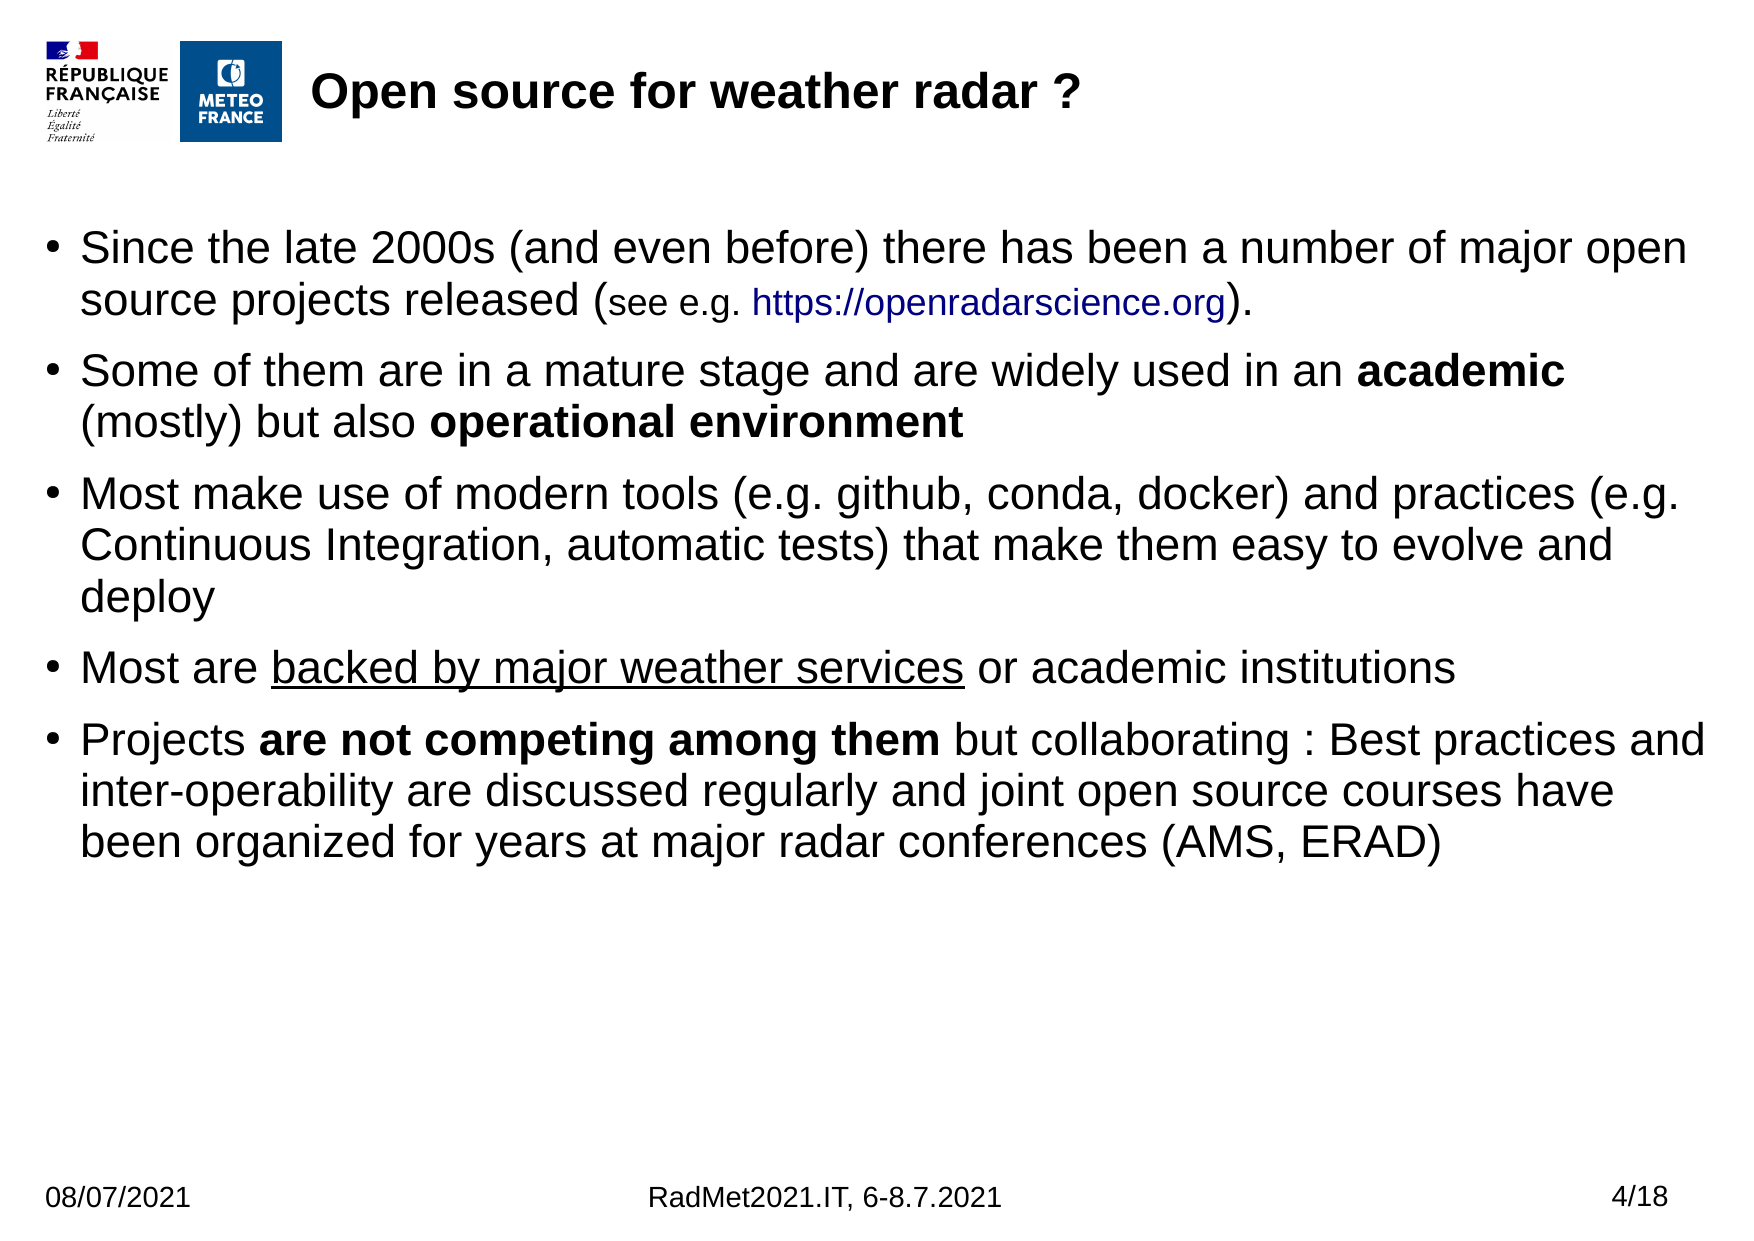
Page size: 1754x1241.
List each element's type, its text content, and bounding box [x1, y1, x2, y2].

list Since the late 2000s (and even before) there has been a number of major open source projects released (see e.g. https://openradarscience.org). Some of them are in a mature stage and are widely used in an academic (mostly) but also operational environment Most make use of modern tools (e.g. github, conda, docker) and practices (e.g. Continuous Integration, automatic tests) that make them easy to evolve and deploy Most are backed by major weather services or academic institutions Projects are not competing among them but collaborating : Best practices and inter-operability are discussed regularly and joint open source courses have been organized for years at major radar conferences (AMS, ERAD) [44, 222, 1712, 1118]
title Open source for weather radar ? [310, 40, 1697, 142]
picture [180, 41, 282, 142]
picture [46, 41, 172, 142]
